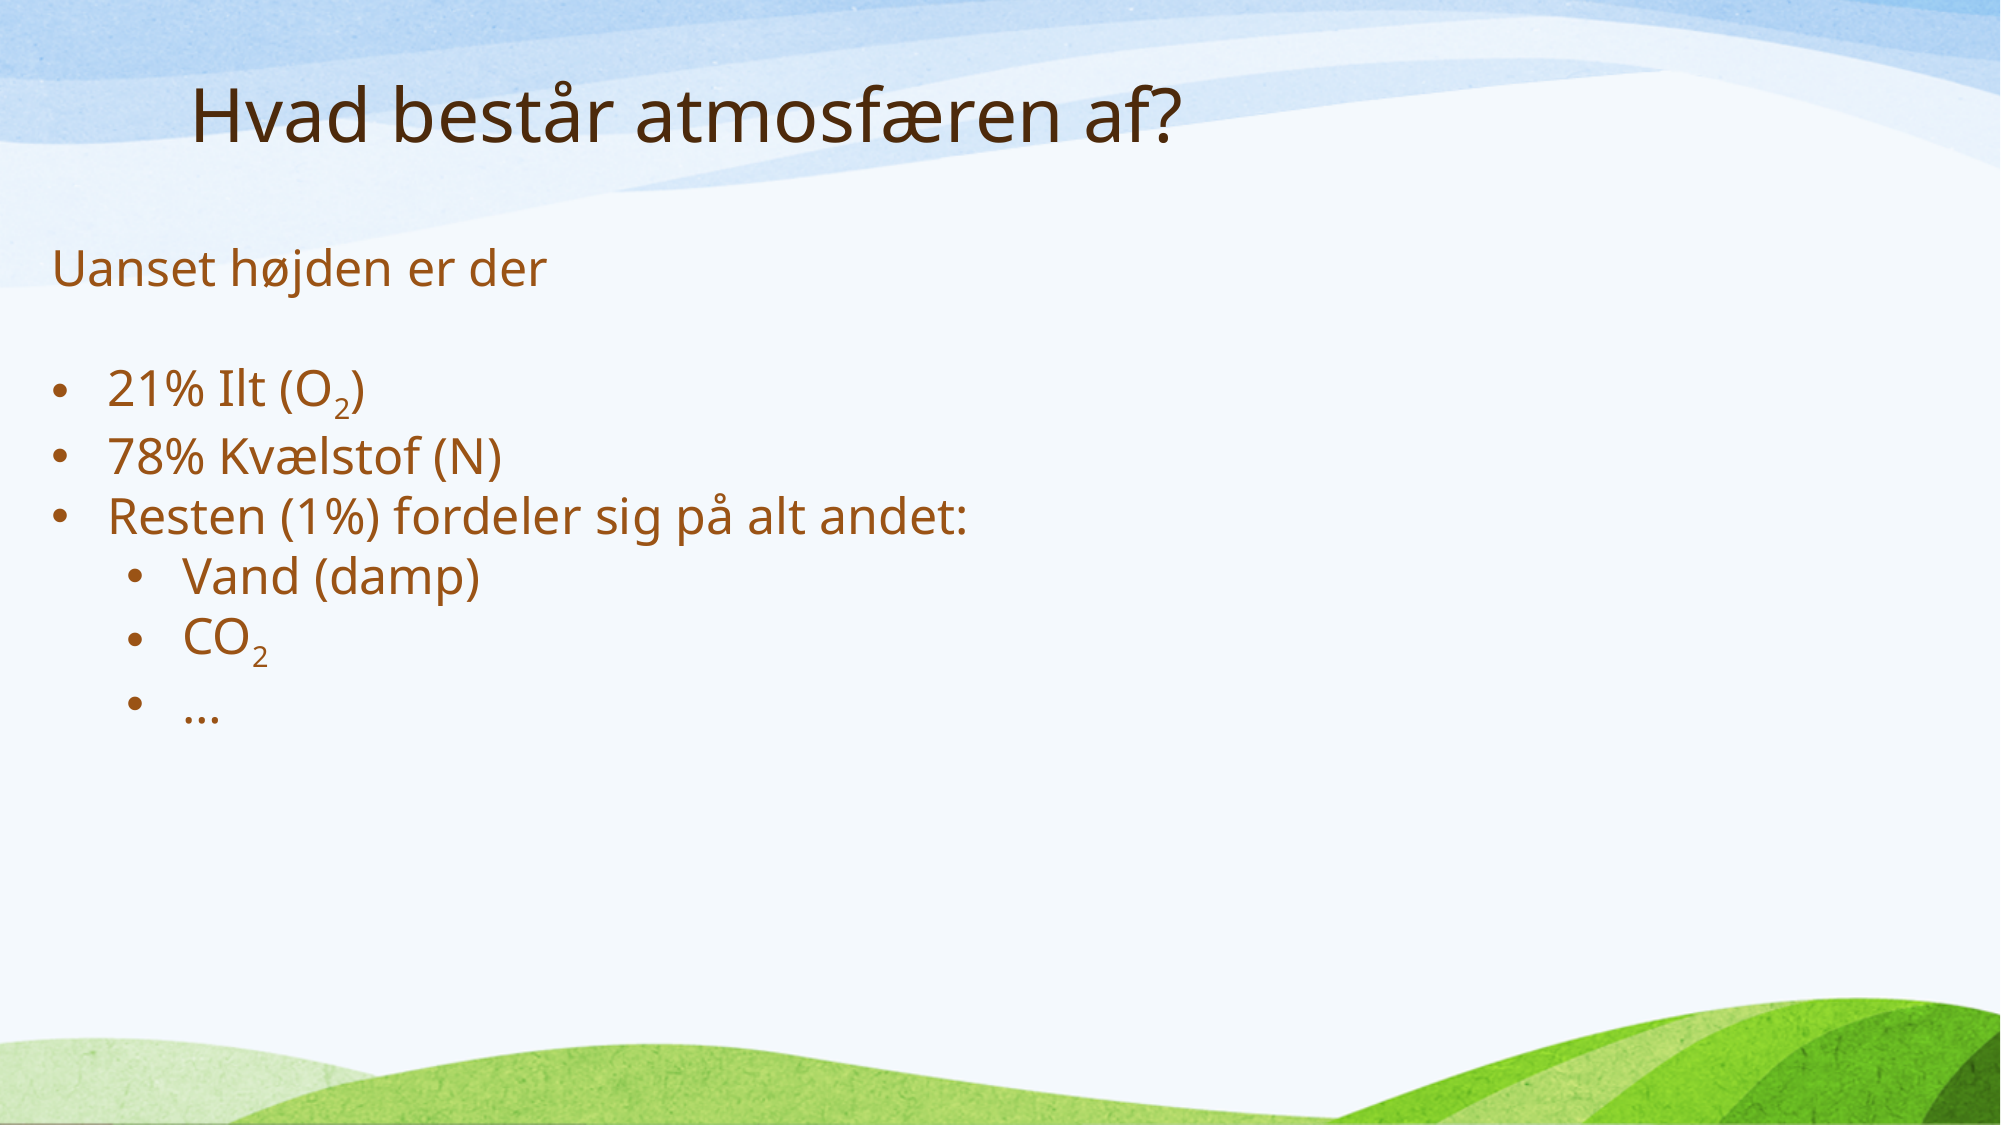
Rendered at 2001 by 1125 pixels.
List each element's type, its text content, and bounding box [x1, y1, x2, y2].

picture [0, 0, 2001, 1125]
text_box Uanset højden er der 21% Ilt (O2) 78% Kvælstof (N) Resten (1%) fordeler sig på alt andet: Vand (damp) CO2 … [36, 229, 1908, 801]
title Hvad består atmosfæren af? [174, 50, 1825, 167]
